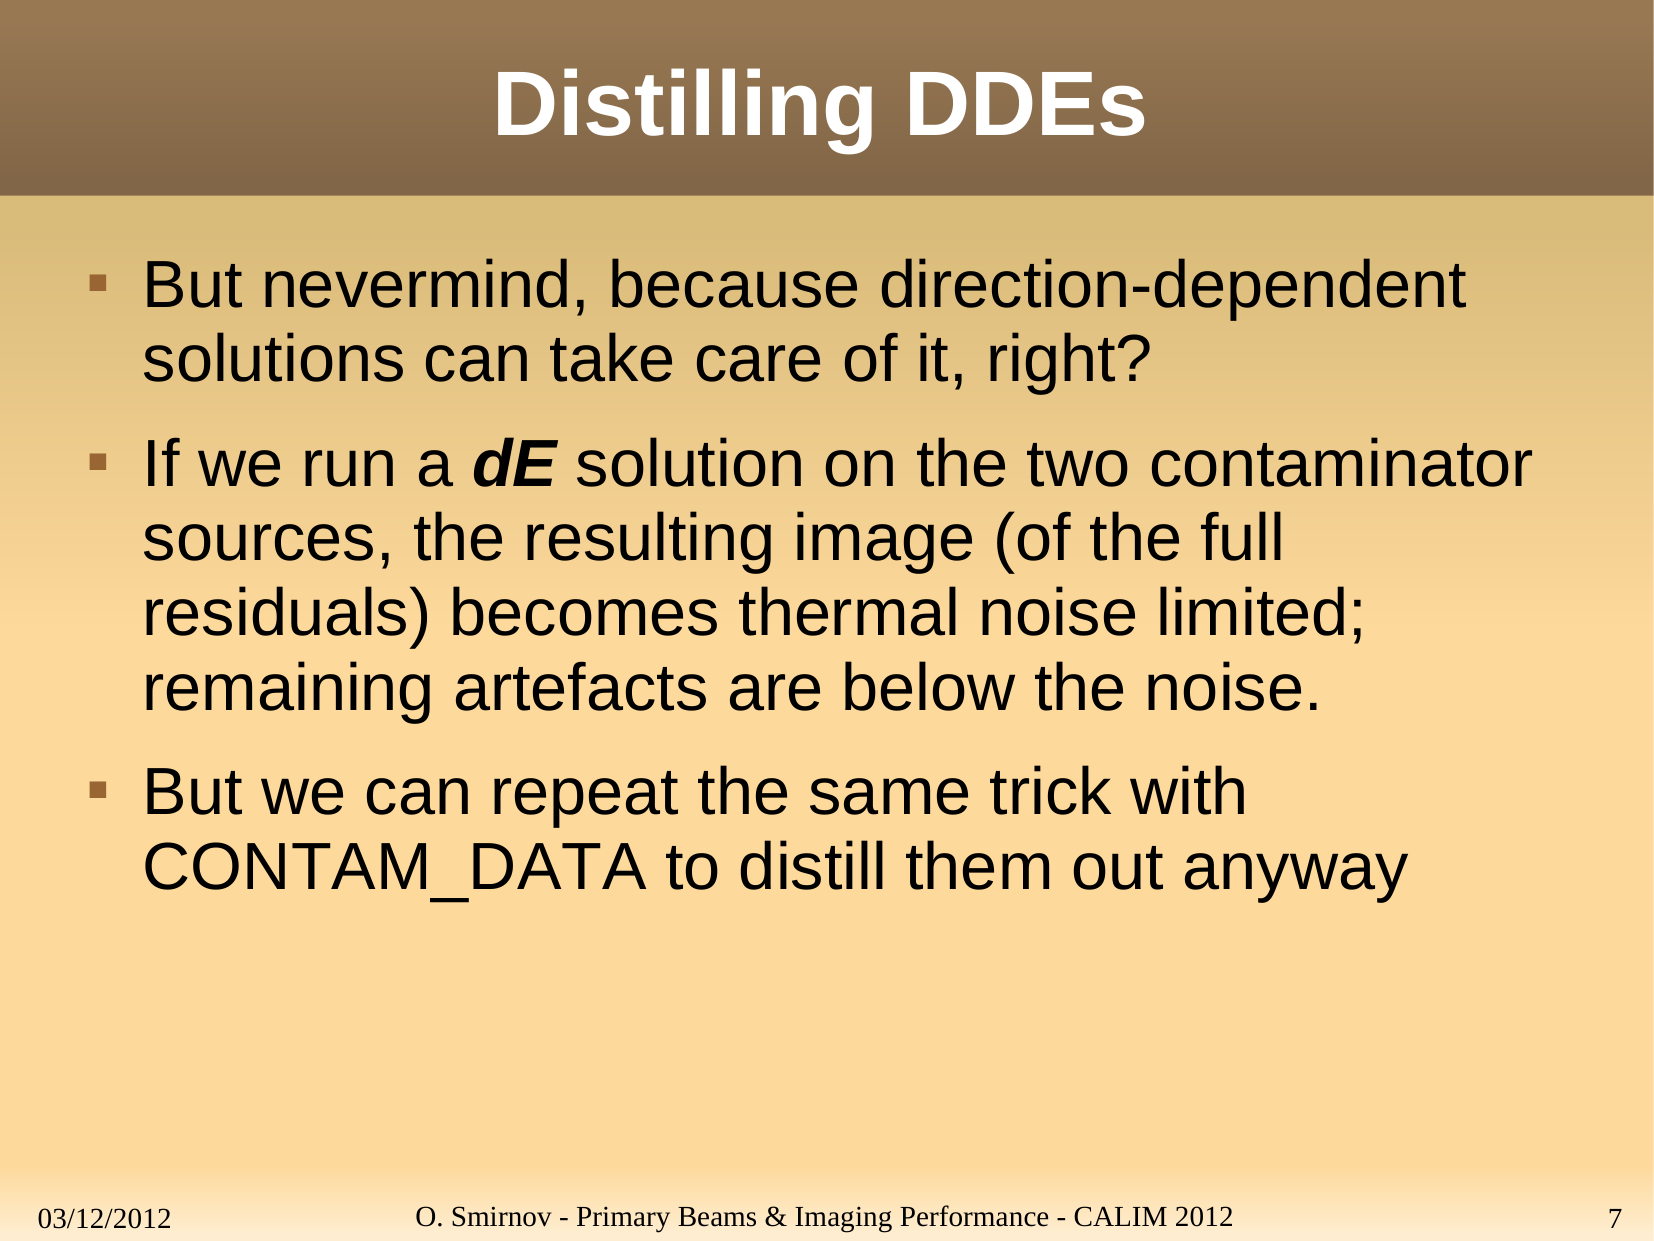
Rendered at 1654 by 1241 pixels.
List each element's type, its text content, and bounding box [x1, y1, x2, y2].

picture [0, 0, 1654, 1241]
list But nevermind, because direction-dependent solutions can take care of it, right? If we run a dE solution on the two contaminator sources, the resulting image (of the full residuals) becomes thermal noise limited; remaining artefacts are below the noise. But we can repeat the same trick with CONTAM_DATA to distill them out anyway [71, 246, 1561, 1066]
title Distilling DDEs [76, 0, 1565, 208]
